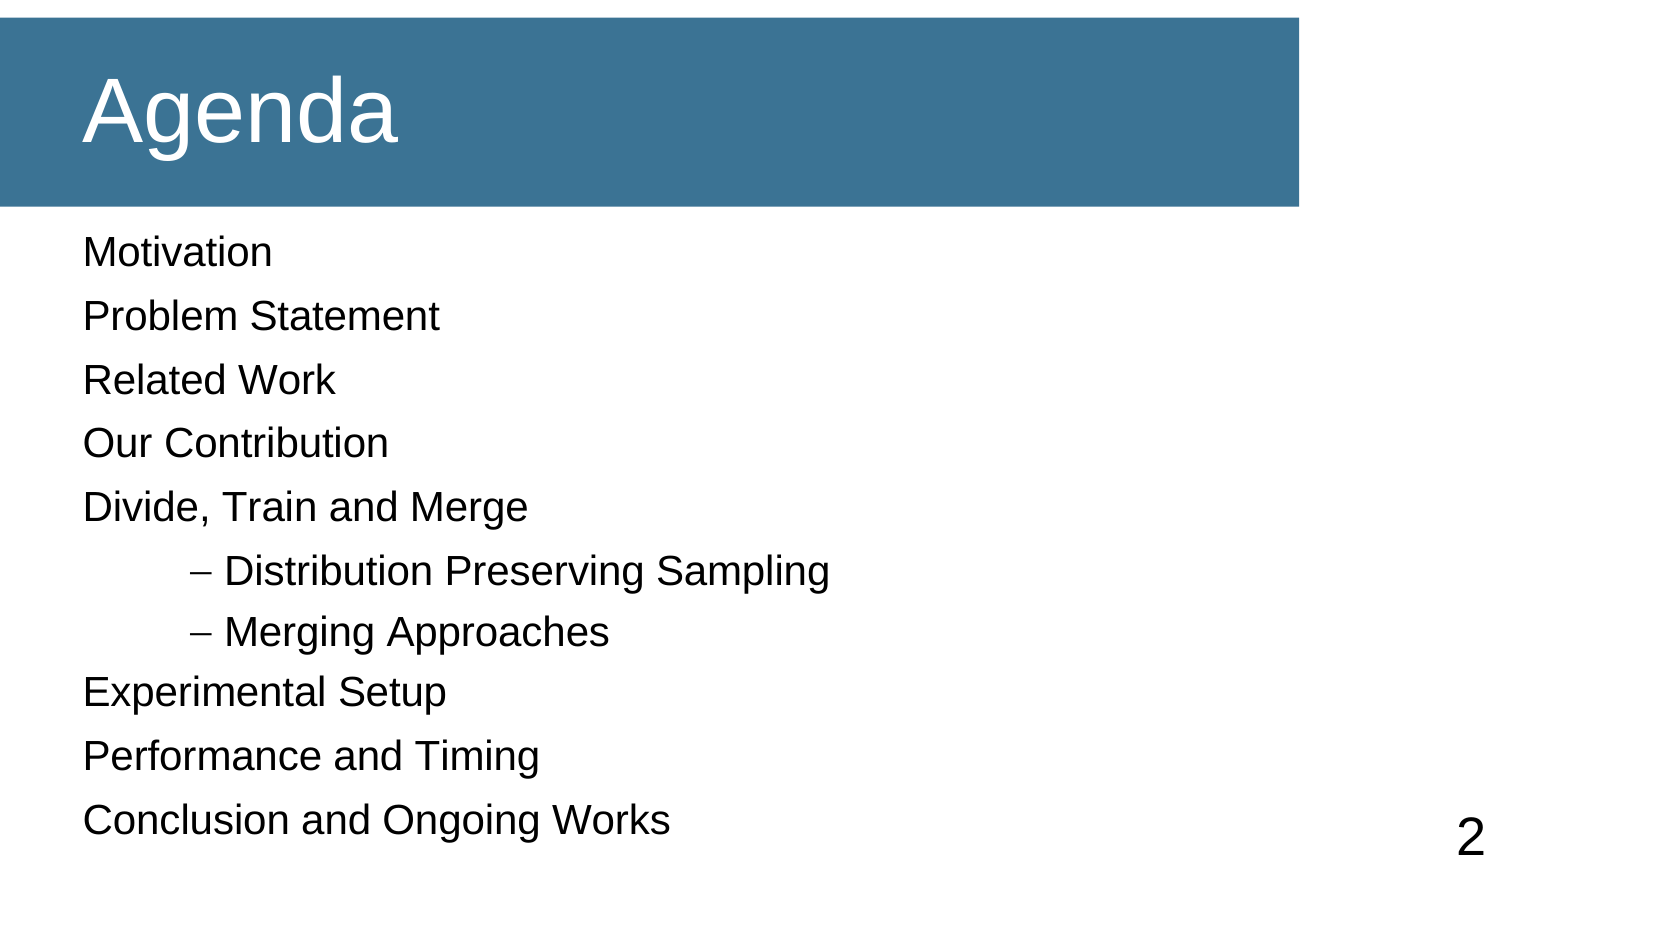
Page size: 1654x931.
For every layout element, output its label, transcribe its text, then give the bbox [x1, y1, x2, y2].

title Agenda [82, 35, 1234, 189]
list Motivation Problem Statement Related Work Our Contribution Divide, Train and Merge Distribution Preserving Sampling Merging Approaches Experimental Setup Performance and Timing Conclusion and Ongoing Works [82, 224, 1571, 851]
